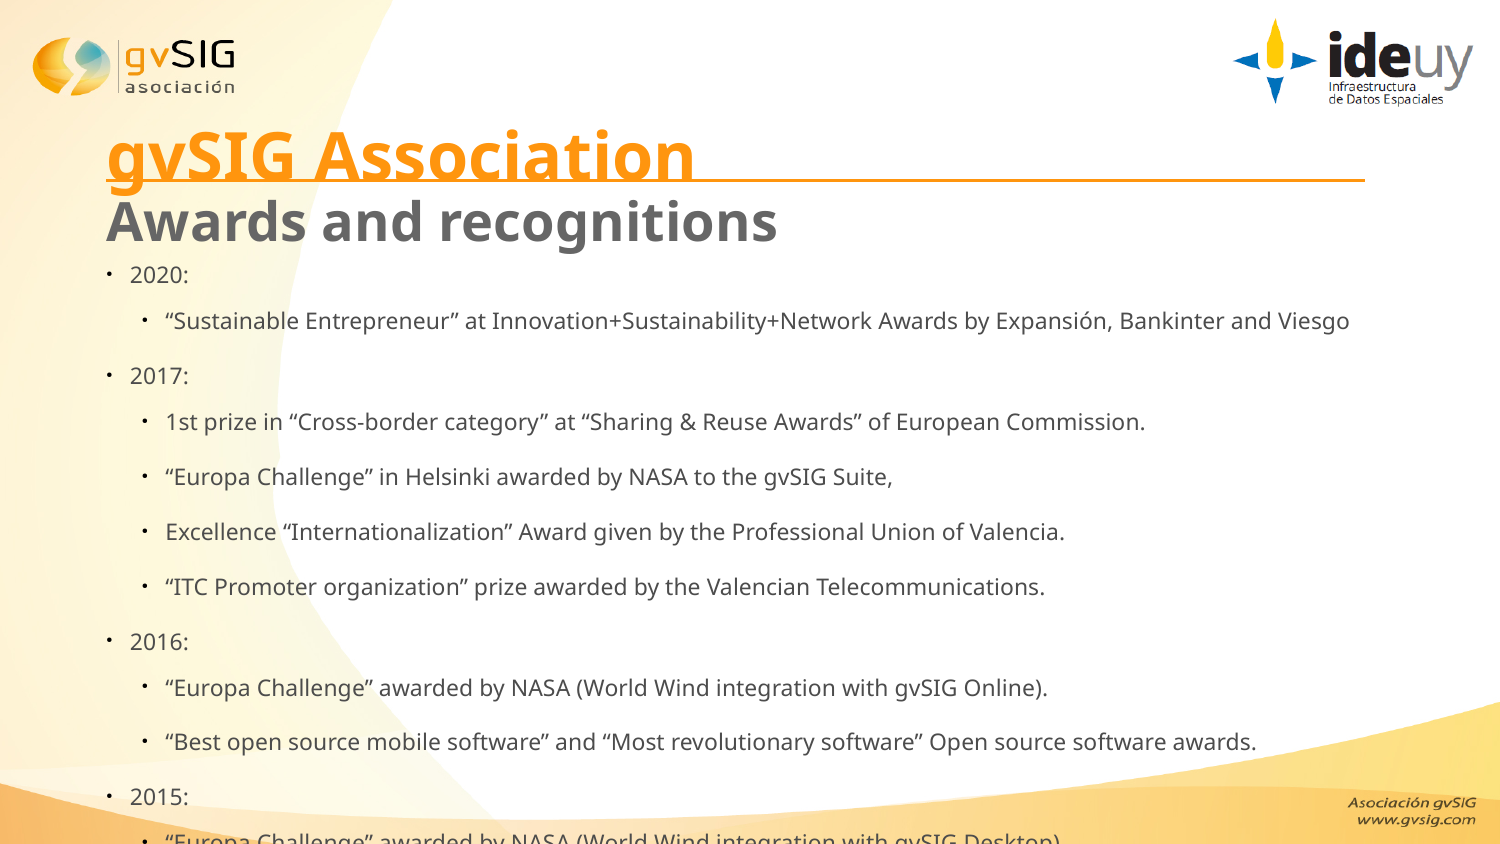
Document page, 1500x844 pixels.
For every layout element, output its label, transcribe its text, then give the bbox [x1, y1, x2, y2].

picture [0, 0, 1500, 844]
list 2020: “Sustainable Entrepreneur” at Innovation+Sustainability+Network Awards by Expansión, Bankinter and Viesgo 2017: 1st prize in “Cross-border category” at “Sharing & Reuse Awards” of European Commission. “Europa Challenge” in Helsinki awarded by NASA to the gvSIG Suite, Excellence “Internationalization” Award given by the Professional Union of Valencia. “ITC Promoter organization” prize awarded by the Valencian Telecommunications. 2016: “Europa Challenge” awarded by NASA (World Wind integration with gvSIG Online). “Best open source mobile software” and “Most revolutionary software” Open source software awards. 2015: “Europa Challenge” awarded by NASA (World Wind integration with gvSIG Desktop). [106, 259, 1465, 844]
text_box Awards and recognitions [106, 188, 1182, 253]
title gvSIG Association [106, 115, 1457, 193]
